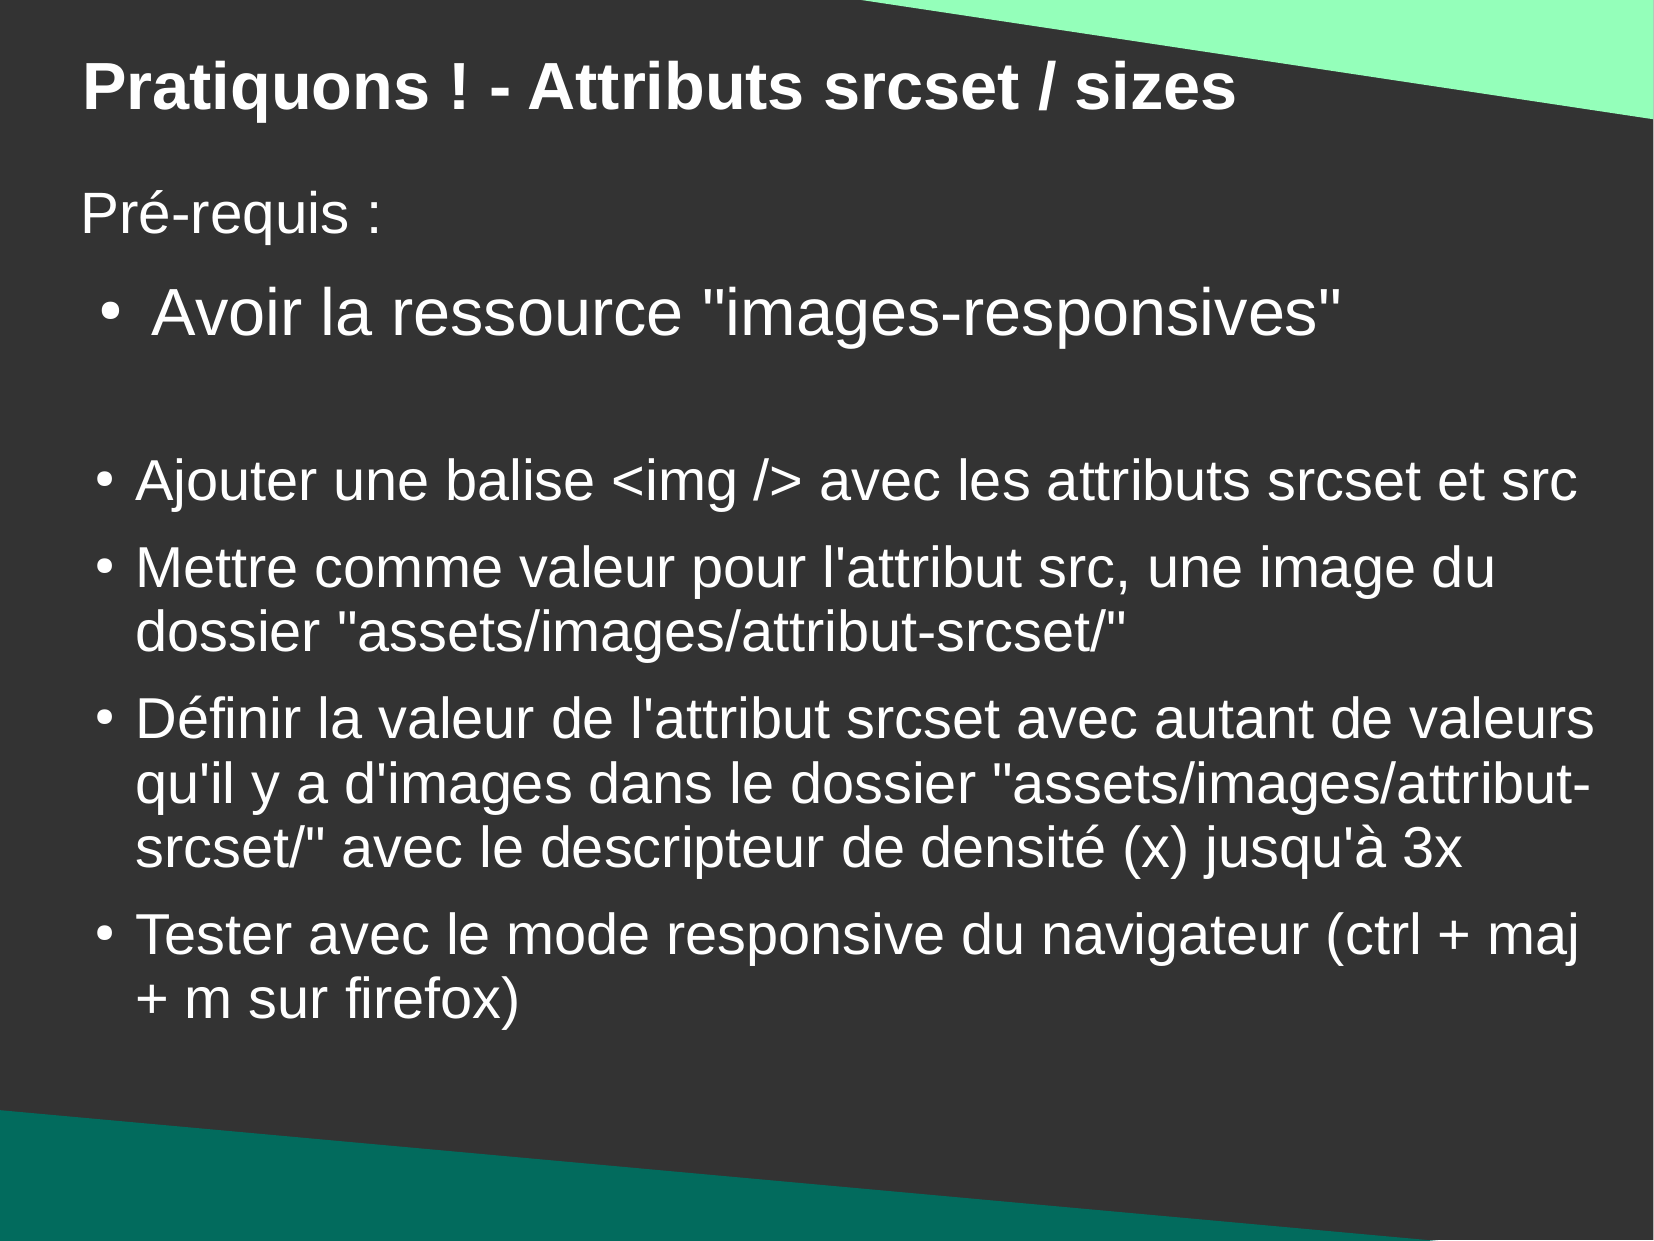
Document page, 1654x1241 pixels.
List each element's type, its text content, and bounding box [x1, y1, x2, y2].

list Pré-requis : Avoir la ressource "images-responsives" [80, 180, 1620, 355]
text_box [861, 0, 1654, 120]
title Pratiquons ! - Attributs srcset / sizes [82, 49, 1571, 152]
list Ajouter une balise <img /> avec les attributs srcset et src Mettre comme valeur pour l'attribut src, une image du dossier "assets/images/attribut-srcset/" Définir la valeur de l'attribut srcset avec autant de valeurs qu'il y a d'images dans le dossier "assets/images/attribut-srcset/" avec le descripteur de densité (x) jusqu'à 3x Tester avec le mode responsive du navigateur (ctrl + maj + m sur firefox) [80, 447, 1605, 1052]
